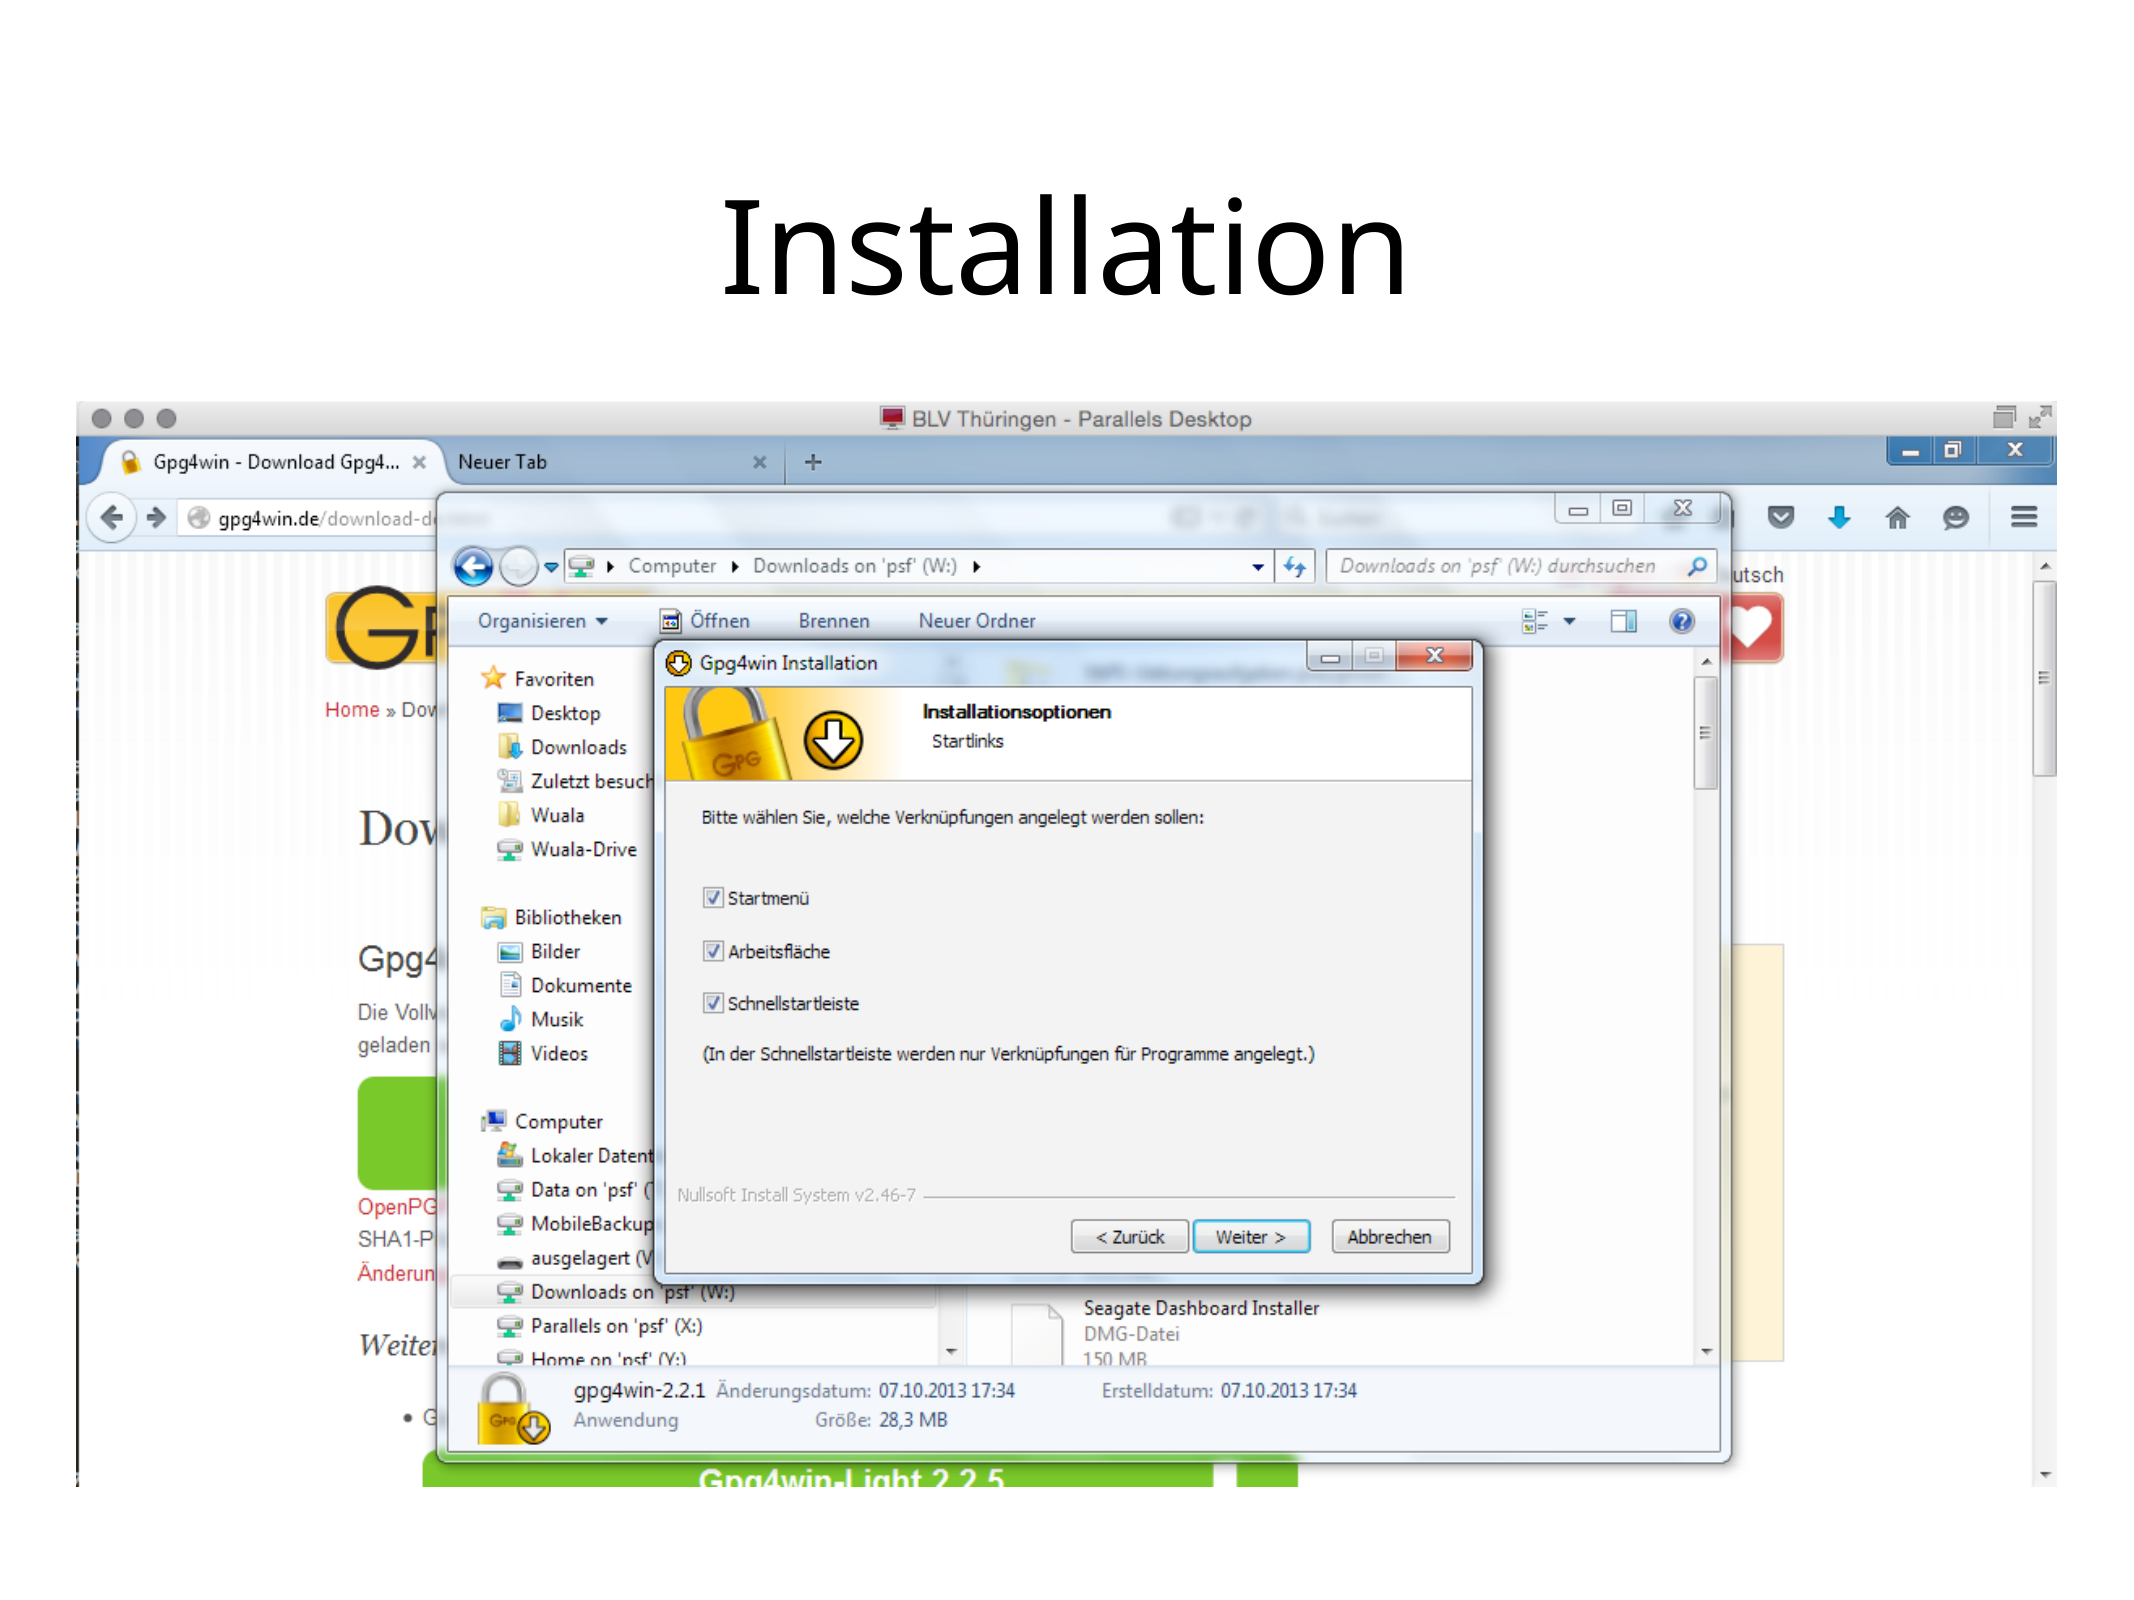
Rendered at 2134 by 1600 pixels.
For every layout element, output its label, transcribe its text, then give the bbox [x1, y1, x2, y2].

title Installation [208, 41, 1925, 401]
picture [76, 401, 2057, 1487]
